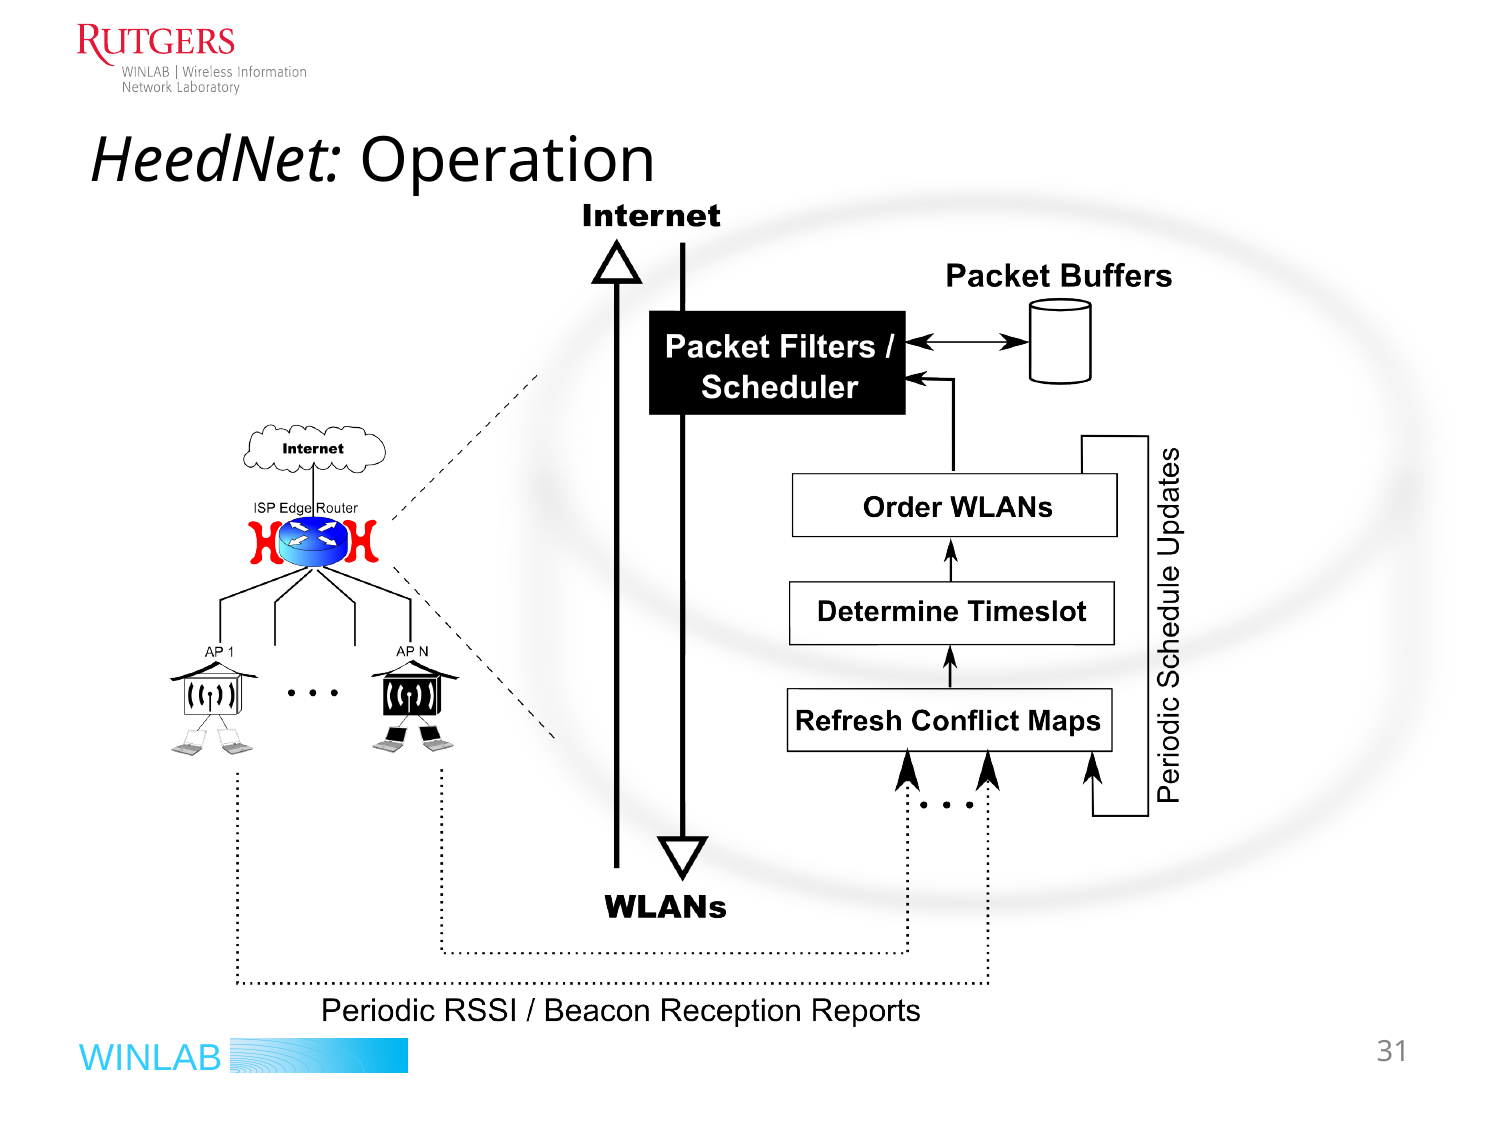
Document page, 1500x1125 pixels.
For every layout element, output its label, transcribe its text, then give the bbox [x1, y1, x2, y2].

picture [230, 1038, 383, 1073]
picture [169, 176, 1455, 1027]
title HeedNet: Operation [75, 80, 1426, 234]
